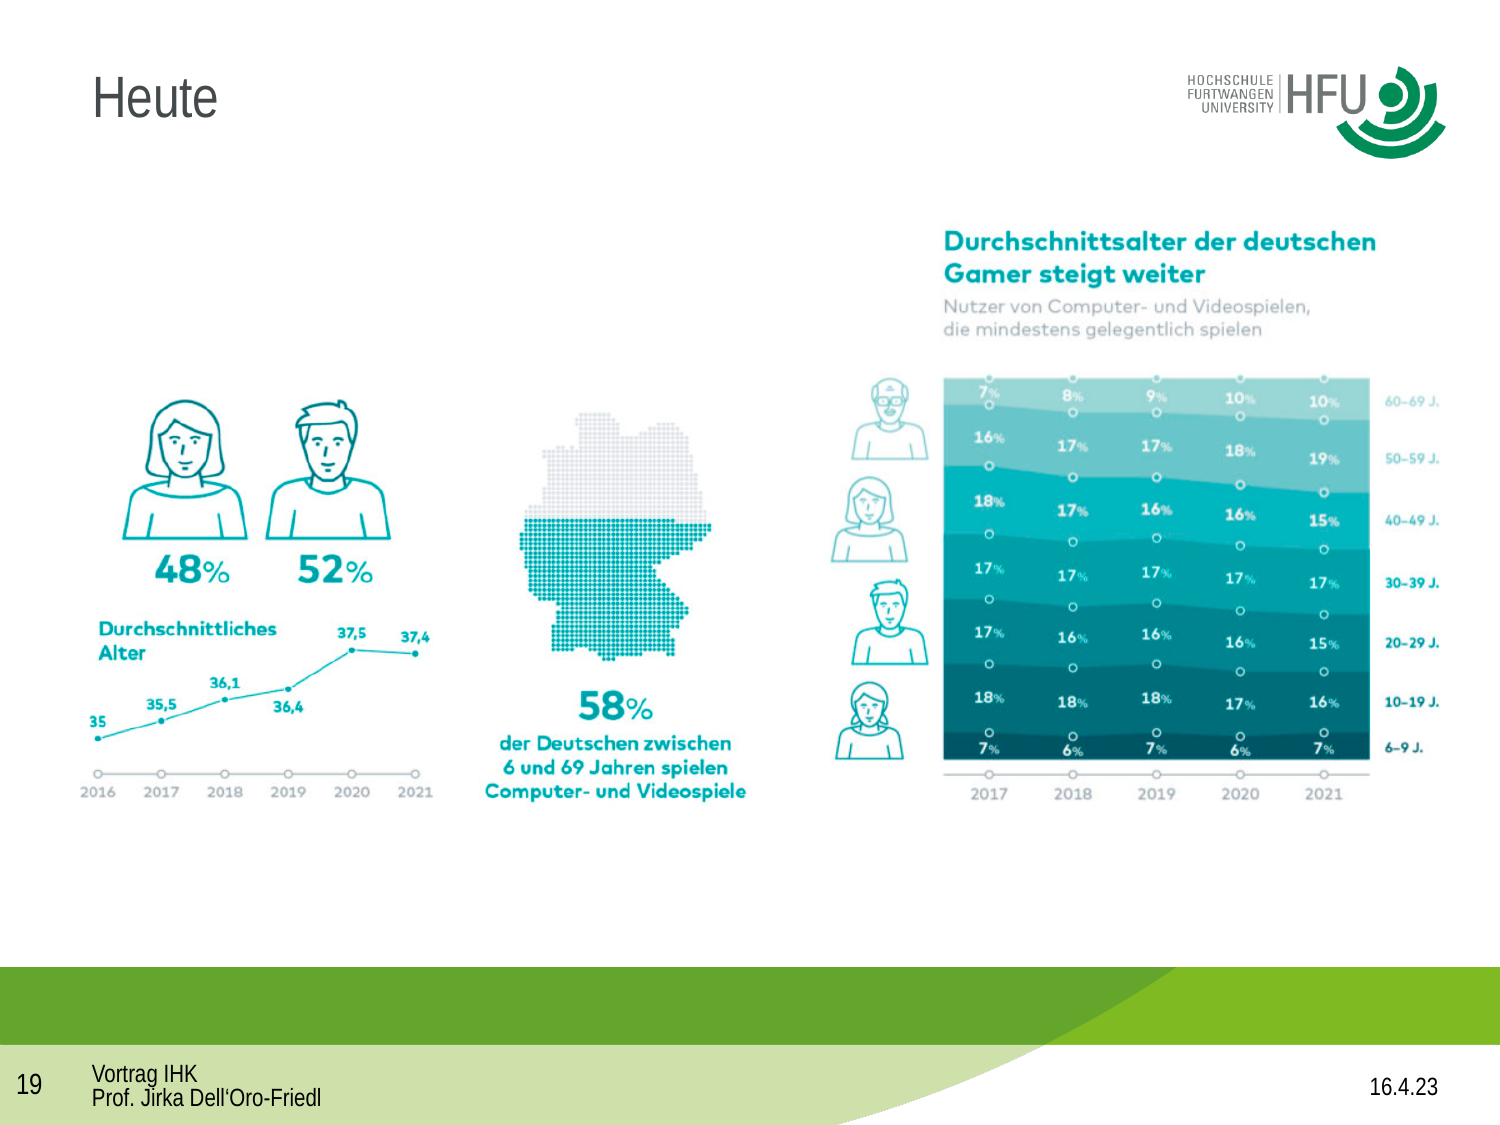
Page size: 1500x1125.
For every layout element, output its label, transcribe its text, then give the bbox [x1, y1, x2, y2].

title Heute [77, 64, 1353, 153]
picture [815, 206, 1474, 820]
picture [53, 357, 769, 820]
picture [0, 967, 1500, 1125]
picture [1166, 53, 1454, 164]
